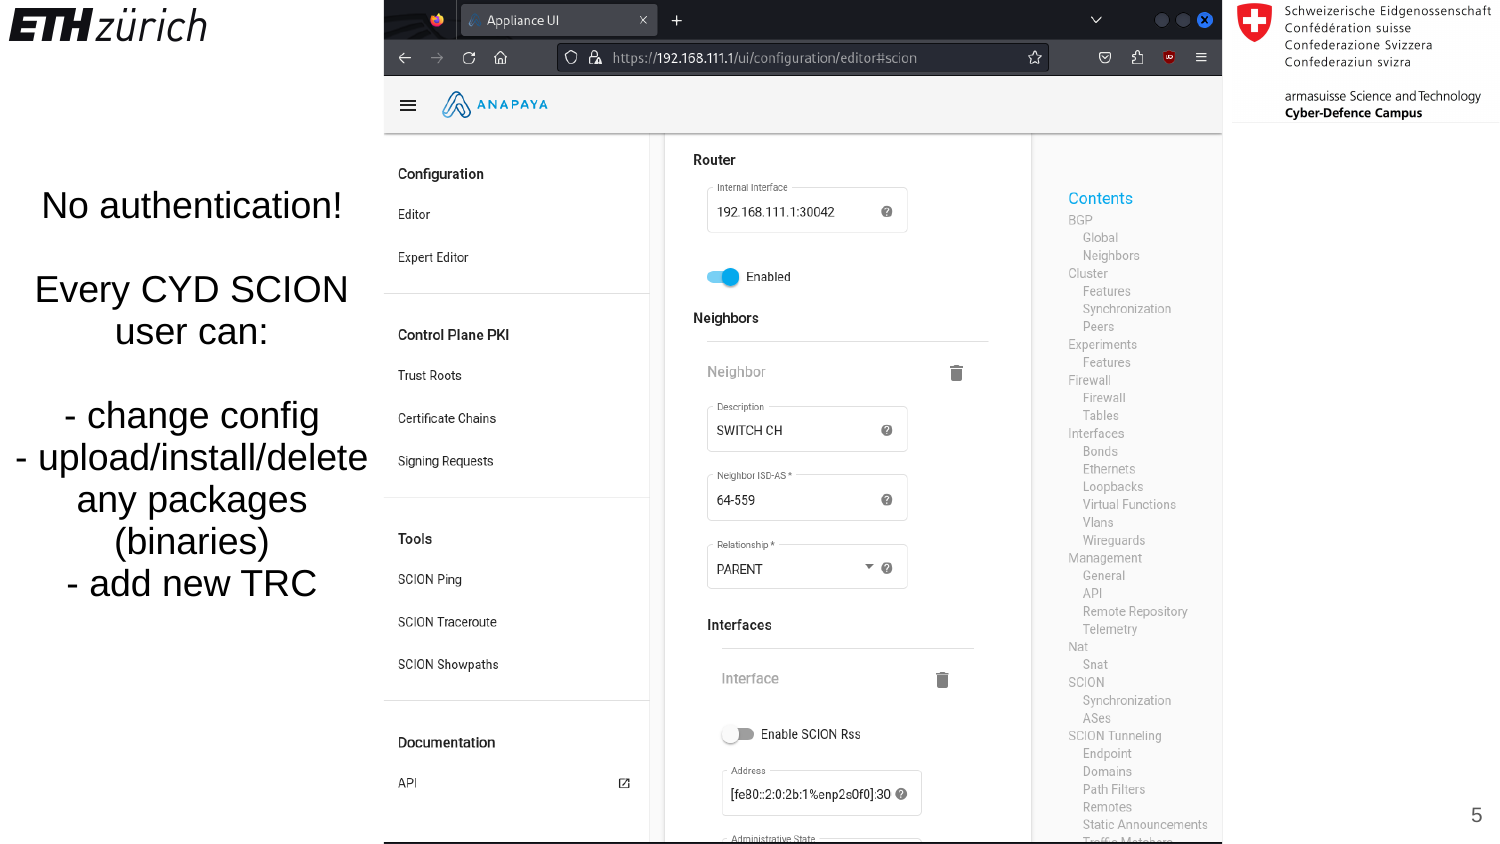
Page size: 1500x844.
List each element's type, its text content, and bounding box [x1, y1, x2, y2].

text_box No authentication! Every CYD SCION user can: - change config - upload/install/delete any packages (binaries) - add new TRC [0, 177, 384, 696]
picture [383, 0, 1223, 844]
picture [1232, 0, 1500, 123]
picture [8, 8, 207, 42]
